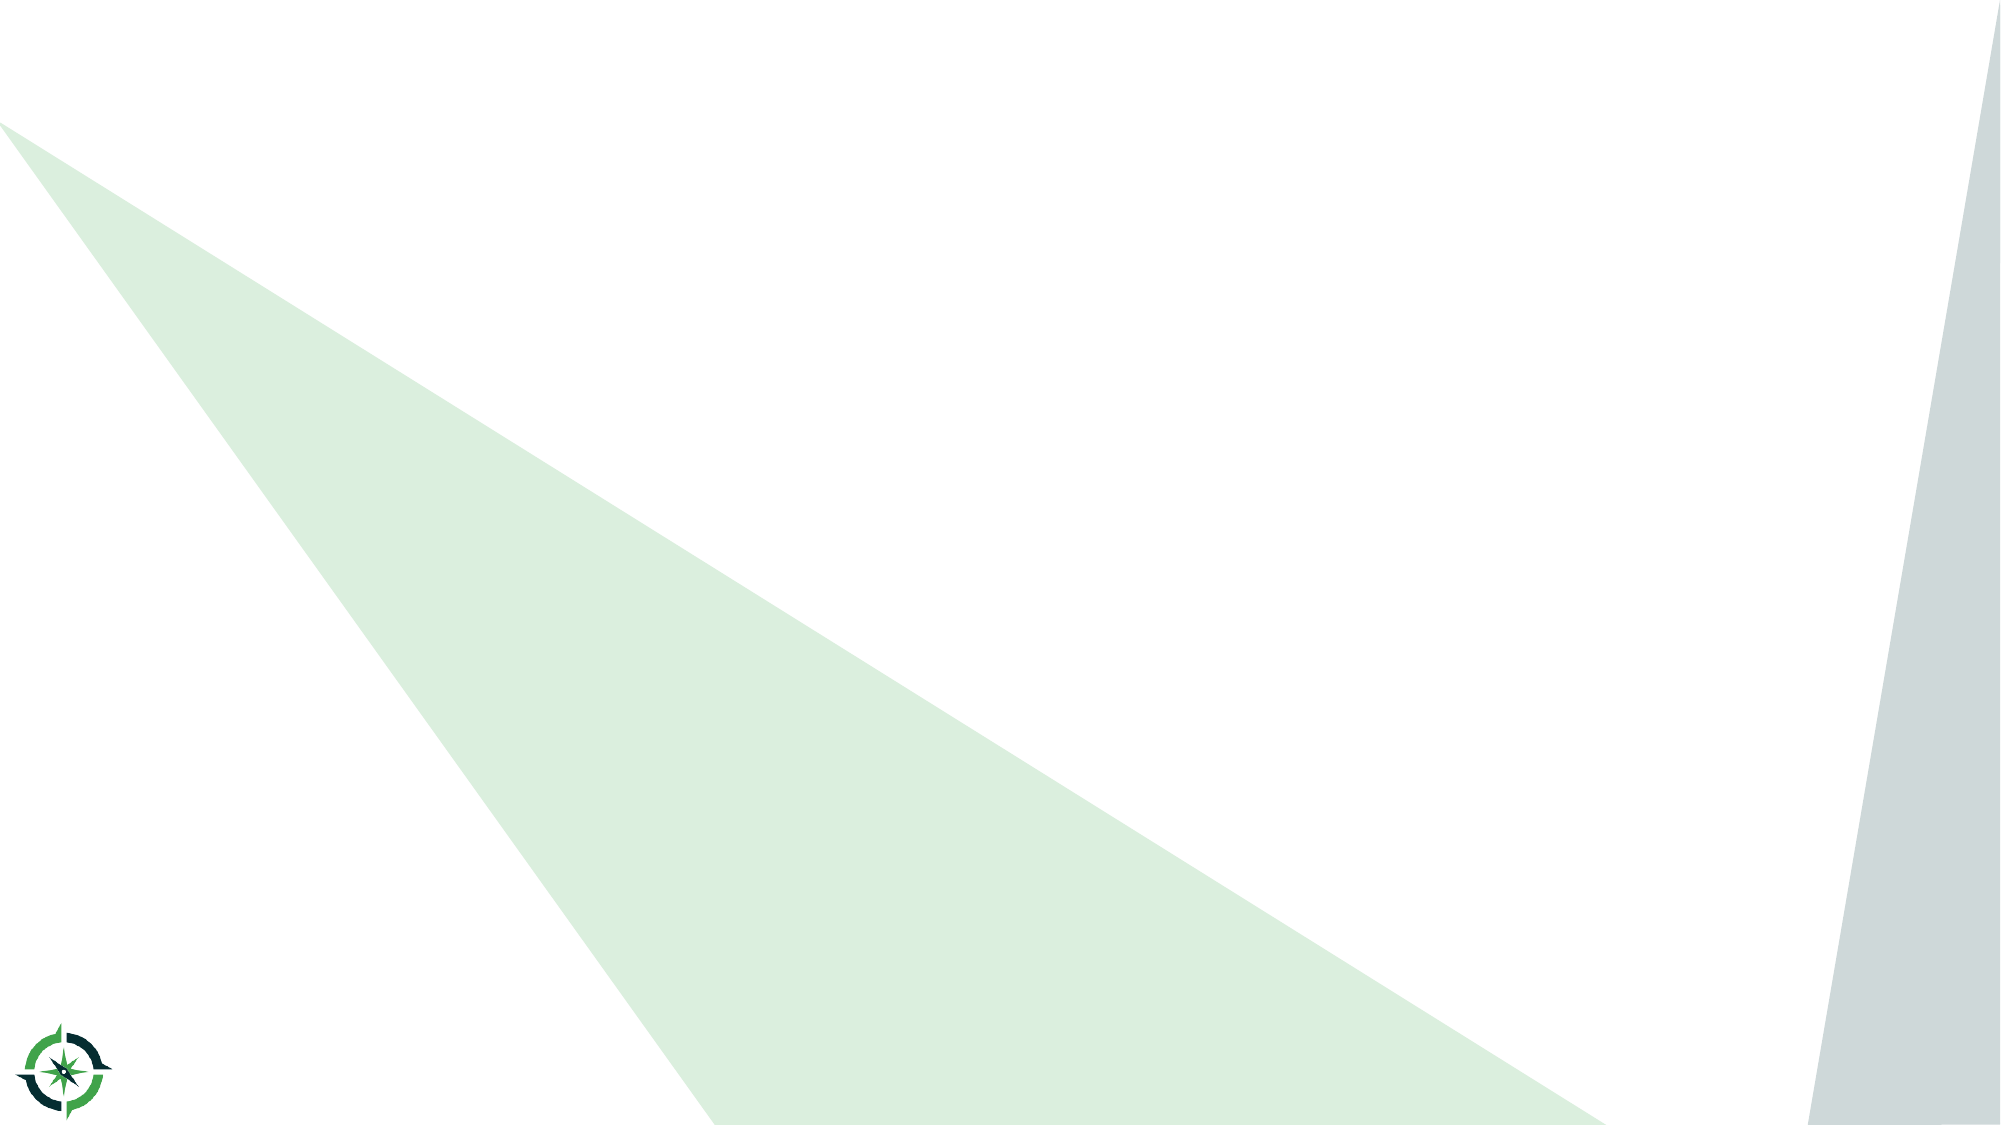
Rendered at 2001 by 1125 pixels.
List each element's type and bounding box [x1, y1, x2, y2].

picture [14, 1022, 113, 1121]
